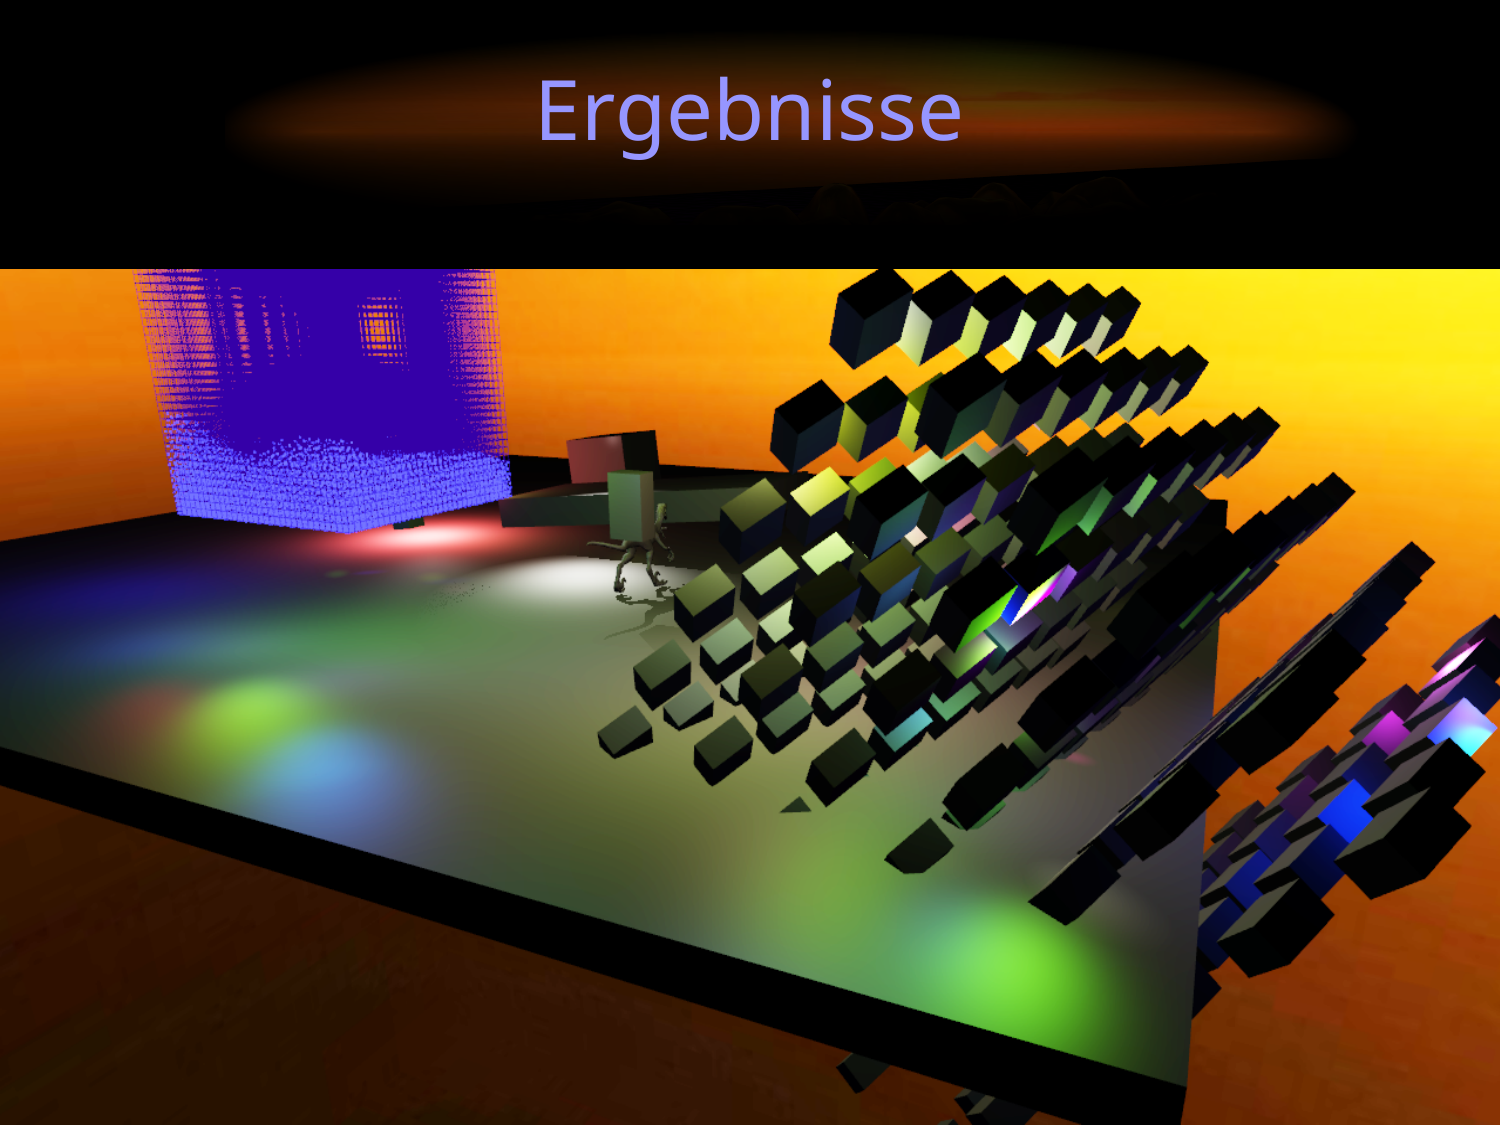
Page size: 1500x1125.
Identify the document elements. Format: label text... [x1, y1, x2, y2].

text_box Ergebnisse [75, 0, 1426, 216]
picture [0, 269, 1500, 1125]
text_box [112, 0, 1463, 241]
